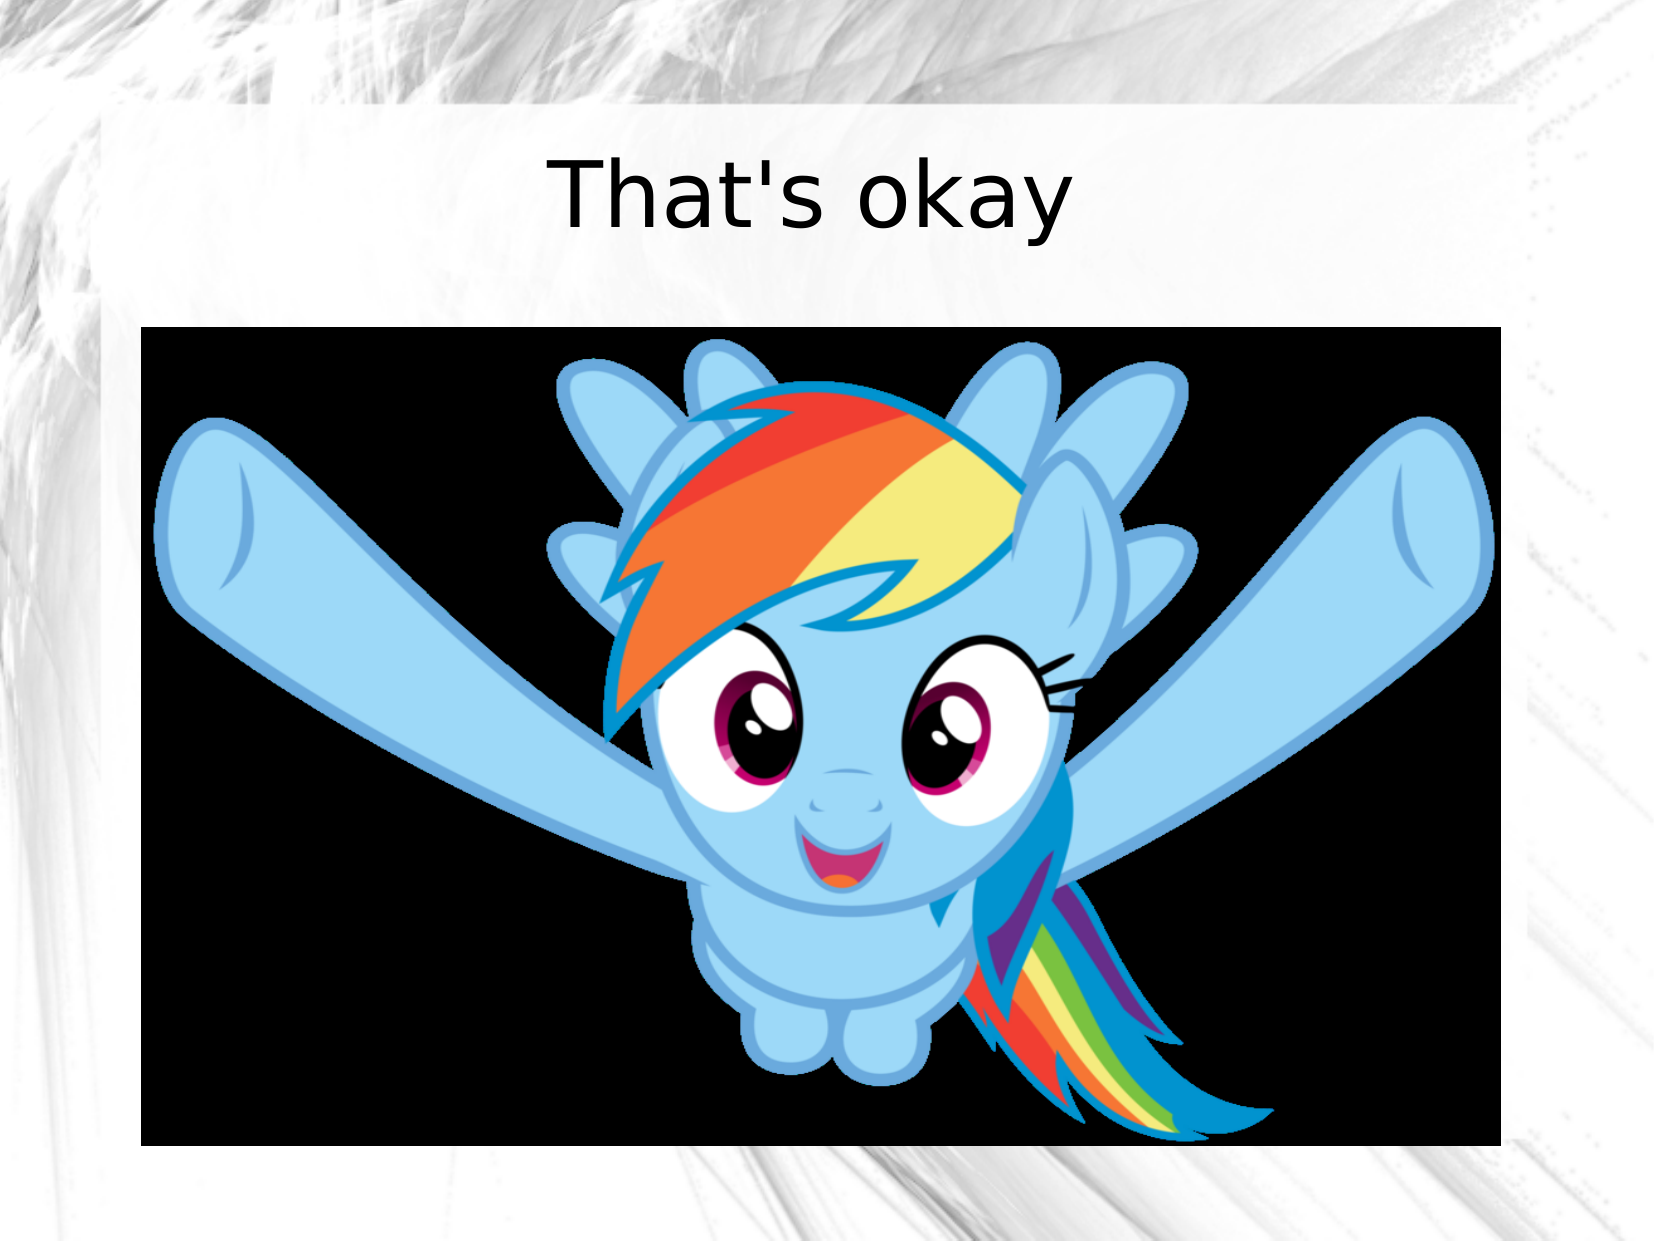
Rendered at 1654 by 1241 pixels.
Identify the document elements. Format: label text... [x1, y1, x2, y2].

title That's okay [118, 112, 1506, 281]
picture [0, 0, 1654, 1241]
